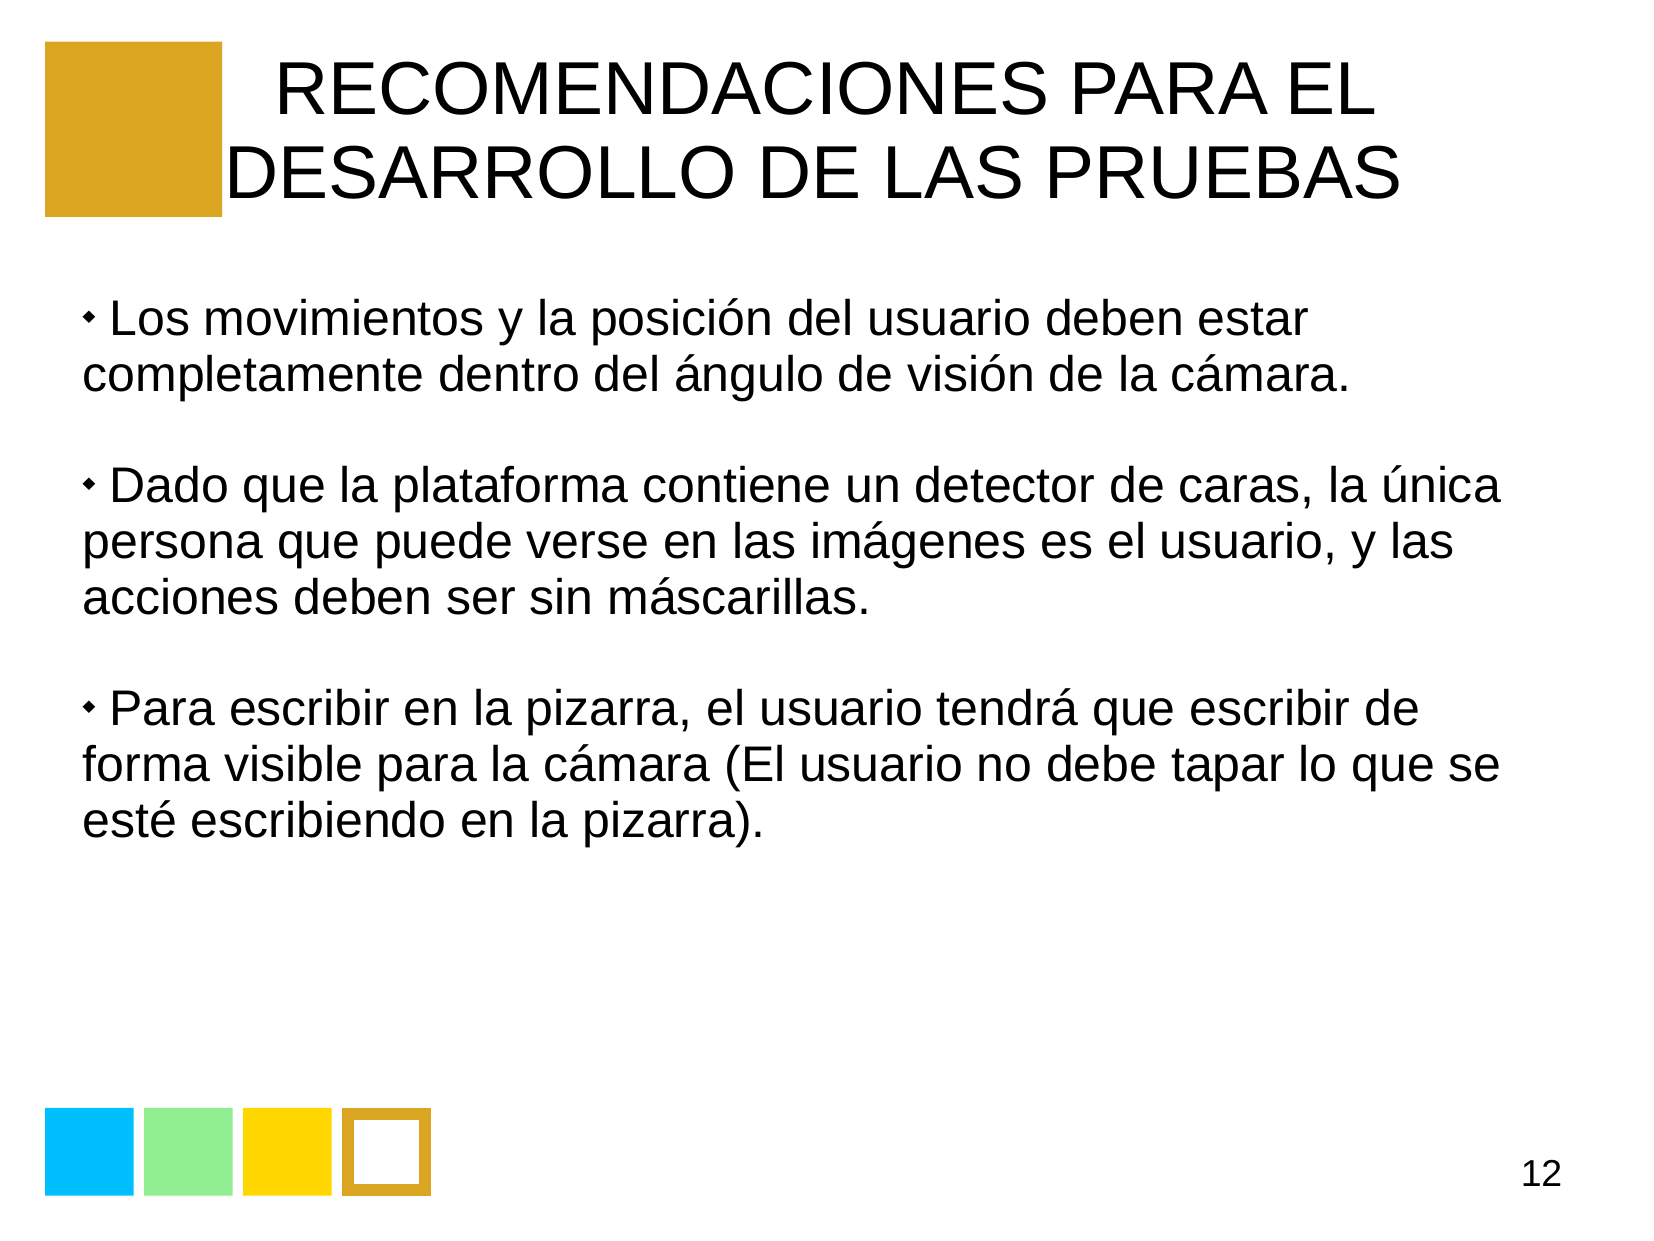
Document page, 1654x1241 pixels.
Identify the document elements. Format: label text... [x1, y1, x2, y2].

subtitle Los movimientos y la posición del usuario deben estar completamente dentro del ángulo de visión de la cámara. Dado que la plataforma contiene un detector de caras, la única persona que puede verse en las imágenes es el usuario, y las acciones deben ser sin máscarillas. Para escribir en la pizarra, el usuario tendrá que escribir de forma visible para la cámara (El usuario no debe tapar lo que se esté escribiendo en la pizarra). [82, 290, 1538, 1010]
title RECOMENDACIONES PARA EL DESARROLLO DE LAS PRUEBAS [224, 47, 1571, 216]
text_box <number> [1506, 1145, 1654, 1217]
